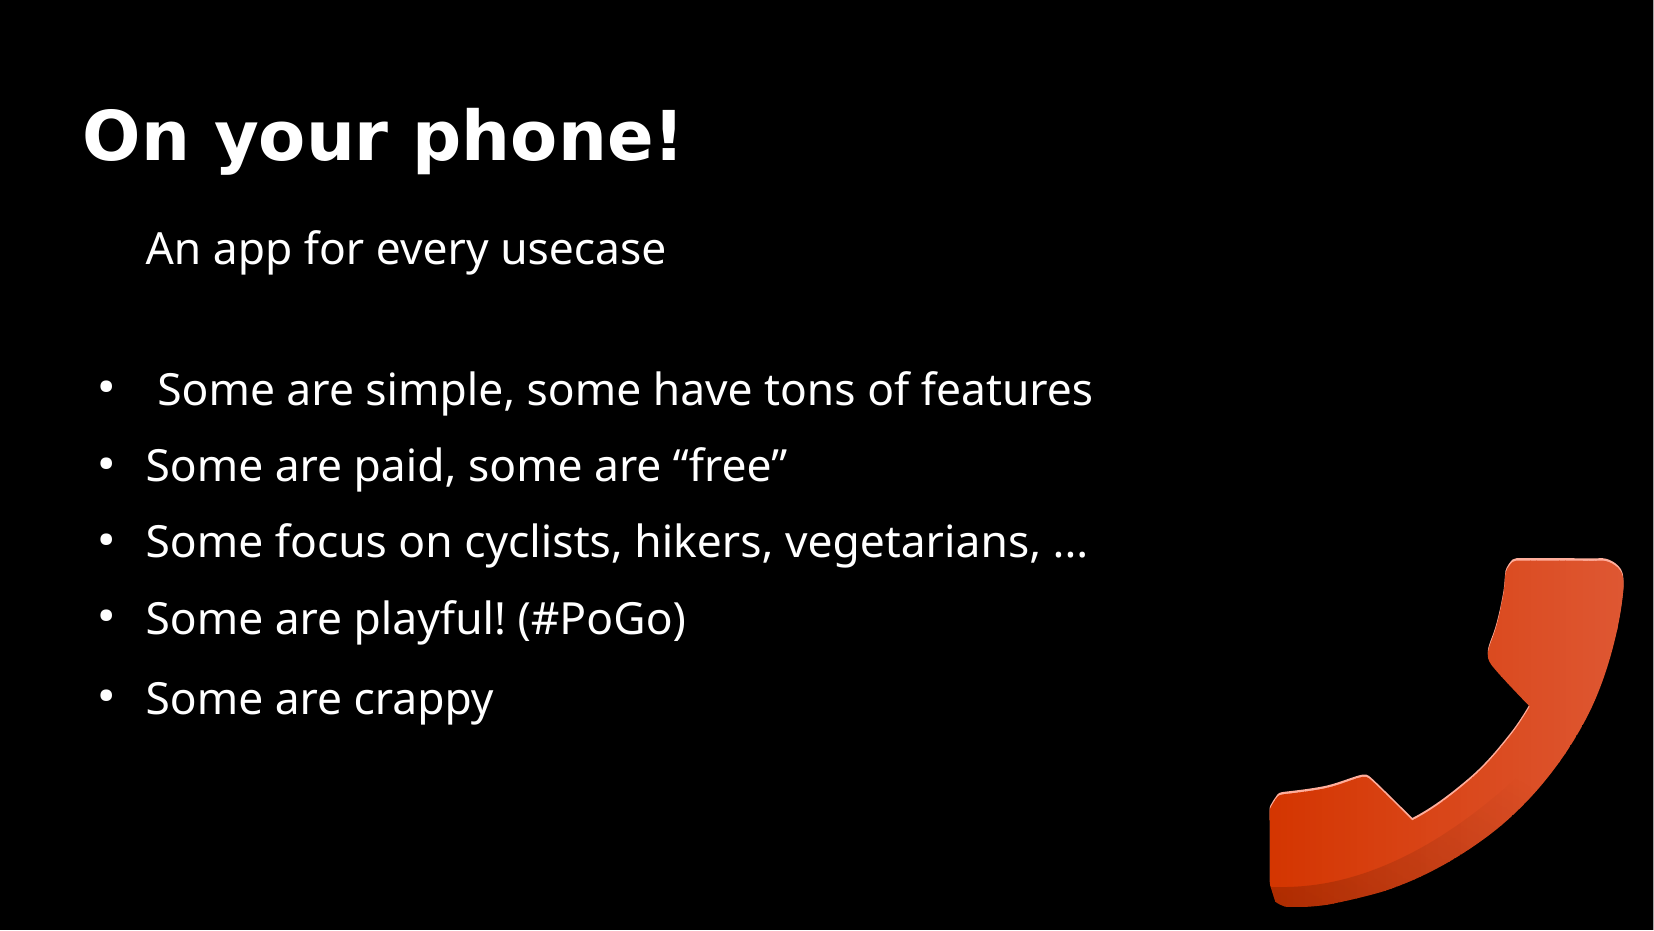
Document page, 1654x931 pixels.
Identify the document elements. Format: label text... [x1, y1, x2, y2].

list An app for every usecase Some are simple, some have tons of features Some are paid, some are “free” Some focus on cyclists, hikers, vegetarians, ... Some are playful! (#PoGo) Some are crappy [82, 217, 1571, 733]
picture [1252, 543, 1642, 926]
title On your phone! [82, 59, 1571, 215]
